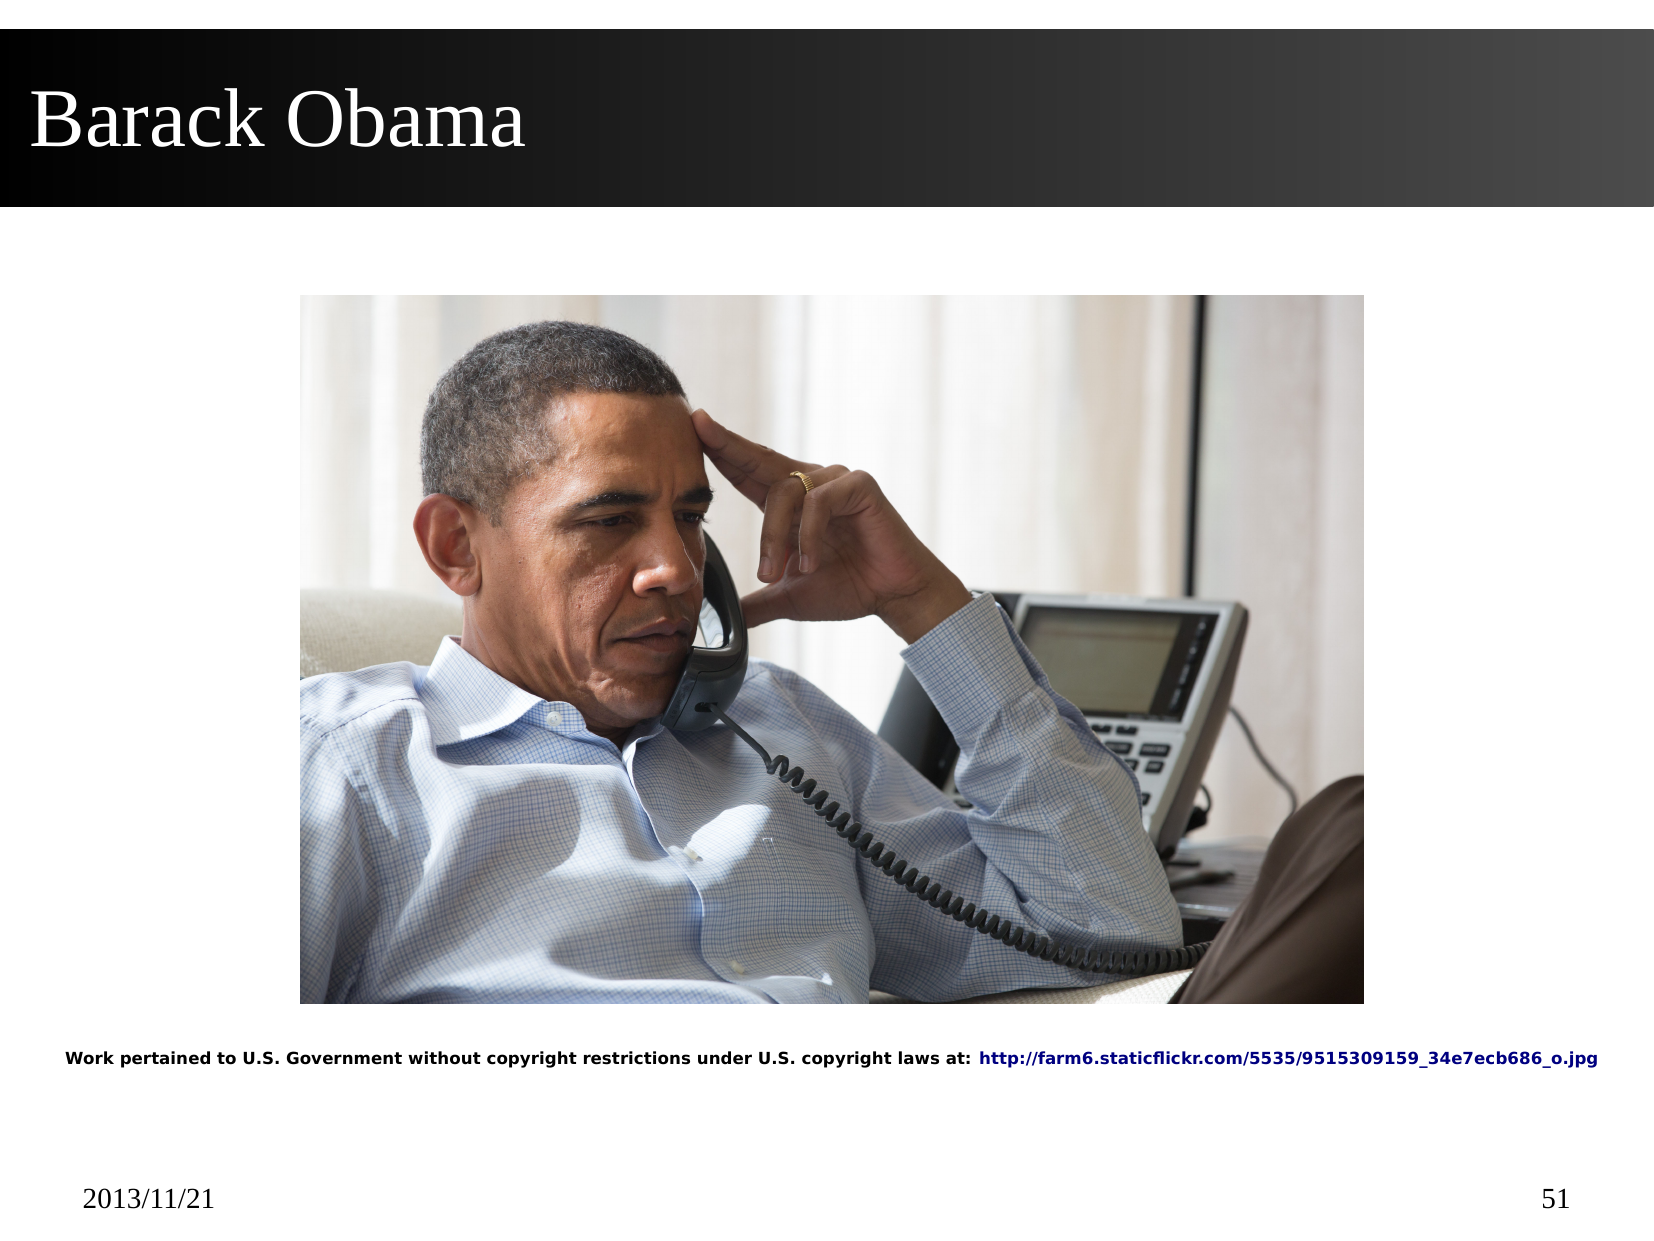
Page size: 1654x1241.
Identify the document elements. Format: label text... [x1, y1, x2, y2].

text_box Barack Obama [0, 29, 1654, 207]
text_box Work pertained to U.S. Government without copyright restrictions under U.S. copyright laws at: http://farm6.staticflickr.com/5535/9515309159_34e7ecb686_o.jpg [93, 1041, 1572, 1077]
picture [300, 295, 1364, 1004]
